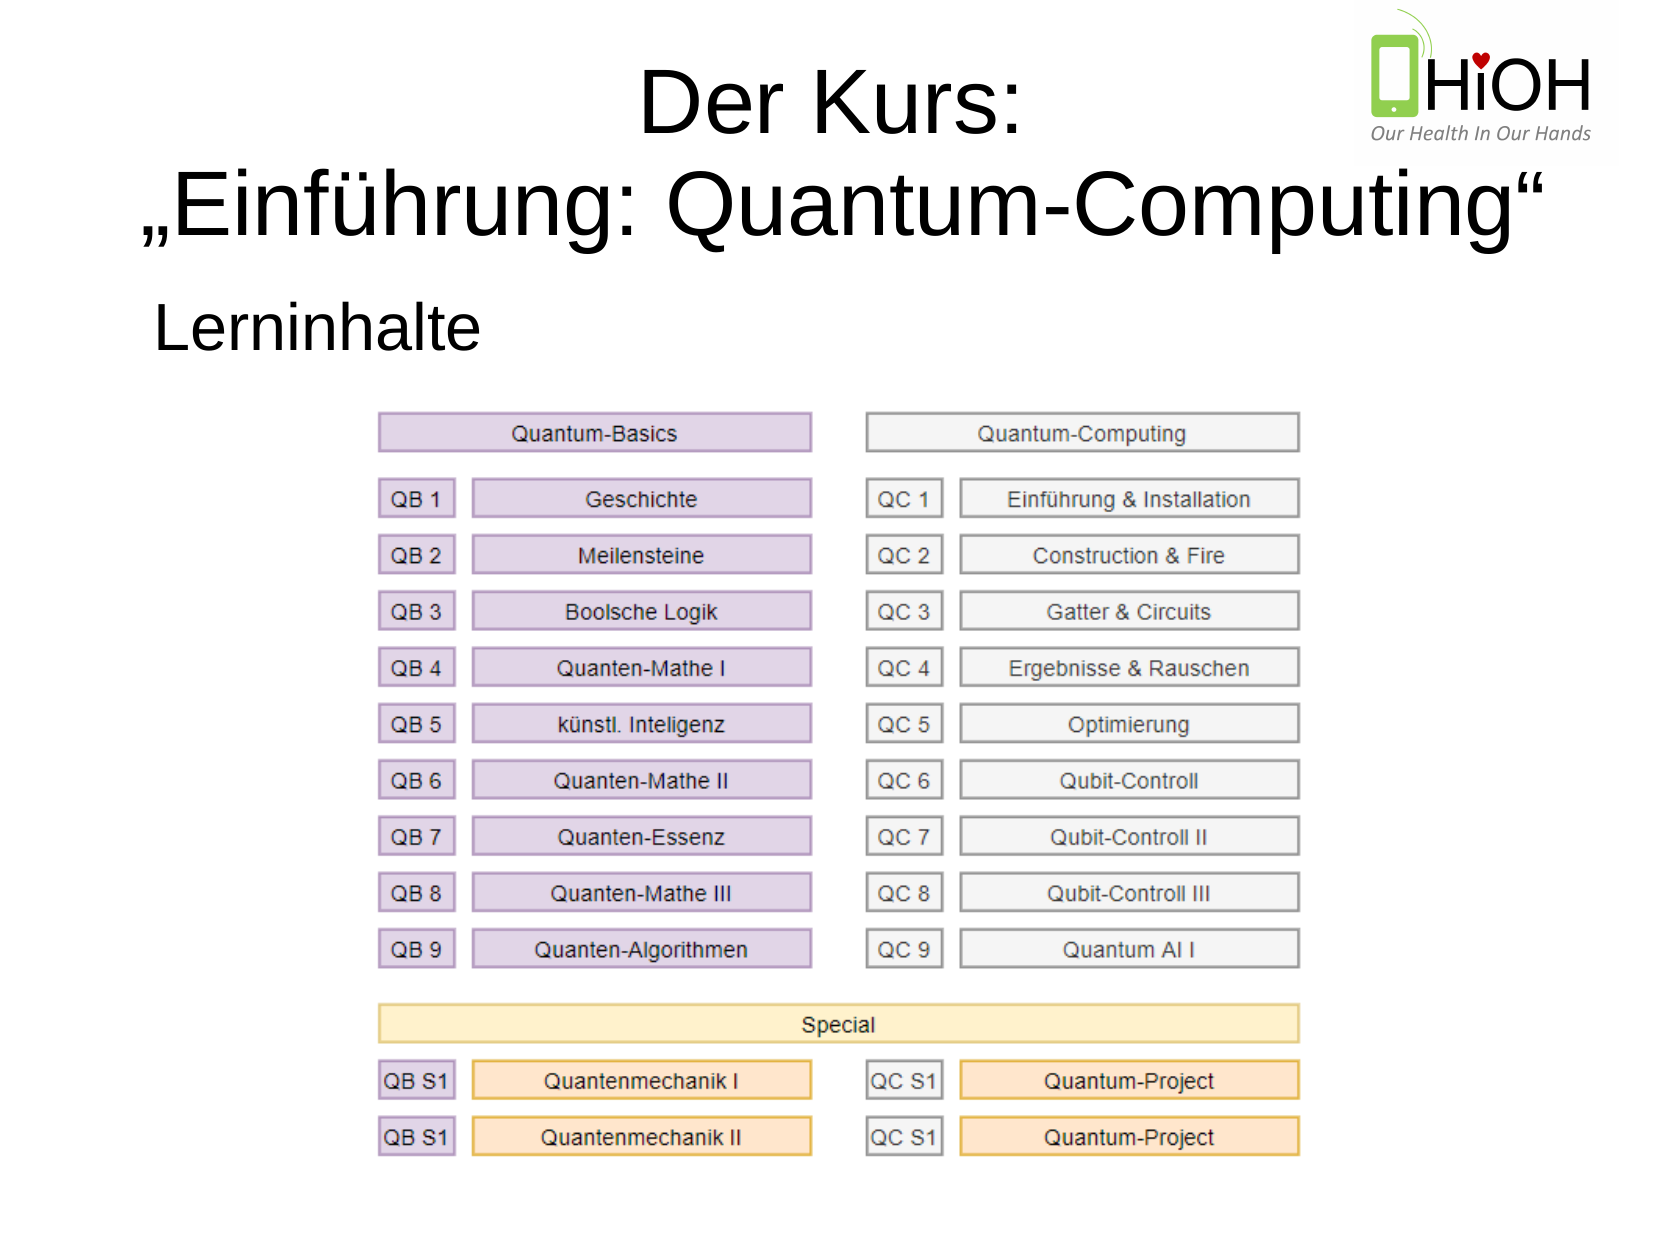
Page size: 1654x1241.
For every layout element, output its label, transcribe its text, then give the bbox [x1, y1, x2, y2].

list Lerninhalte [82, 290, 1571, 1109]
title Der Kurs: „Einführung: Quantum-Computing“ [82, 49, 1571, 257]
picture [1354, 0, 1619, 166]
picture [358, 401, 1335, 1172]
